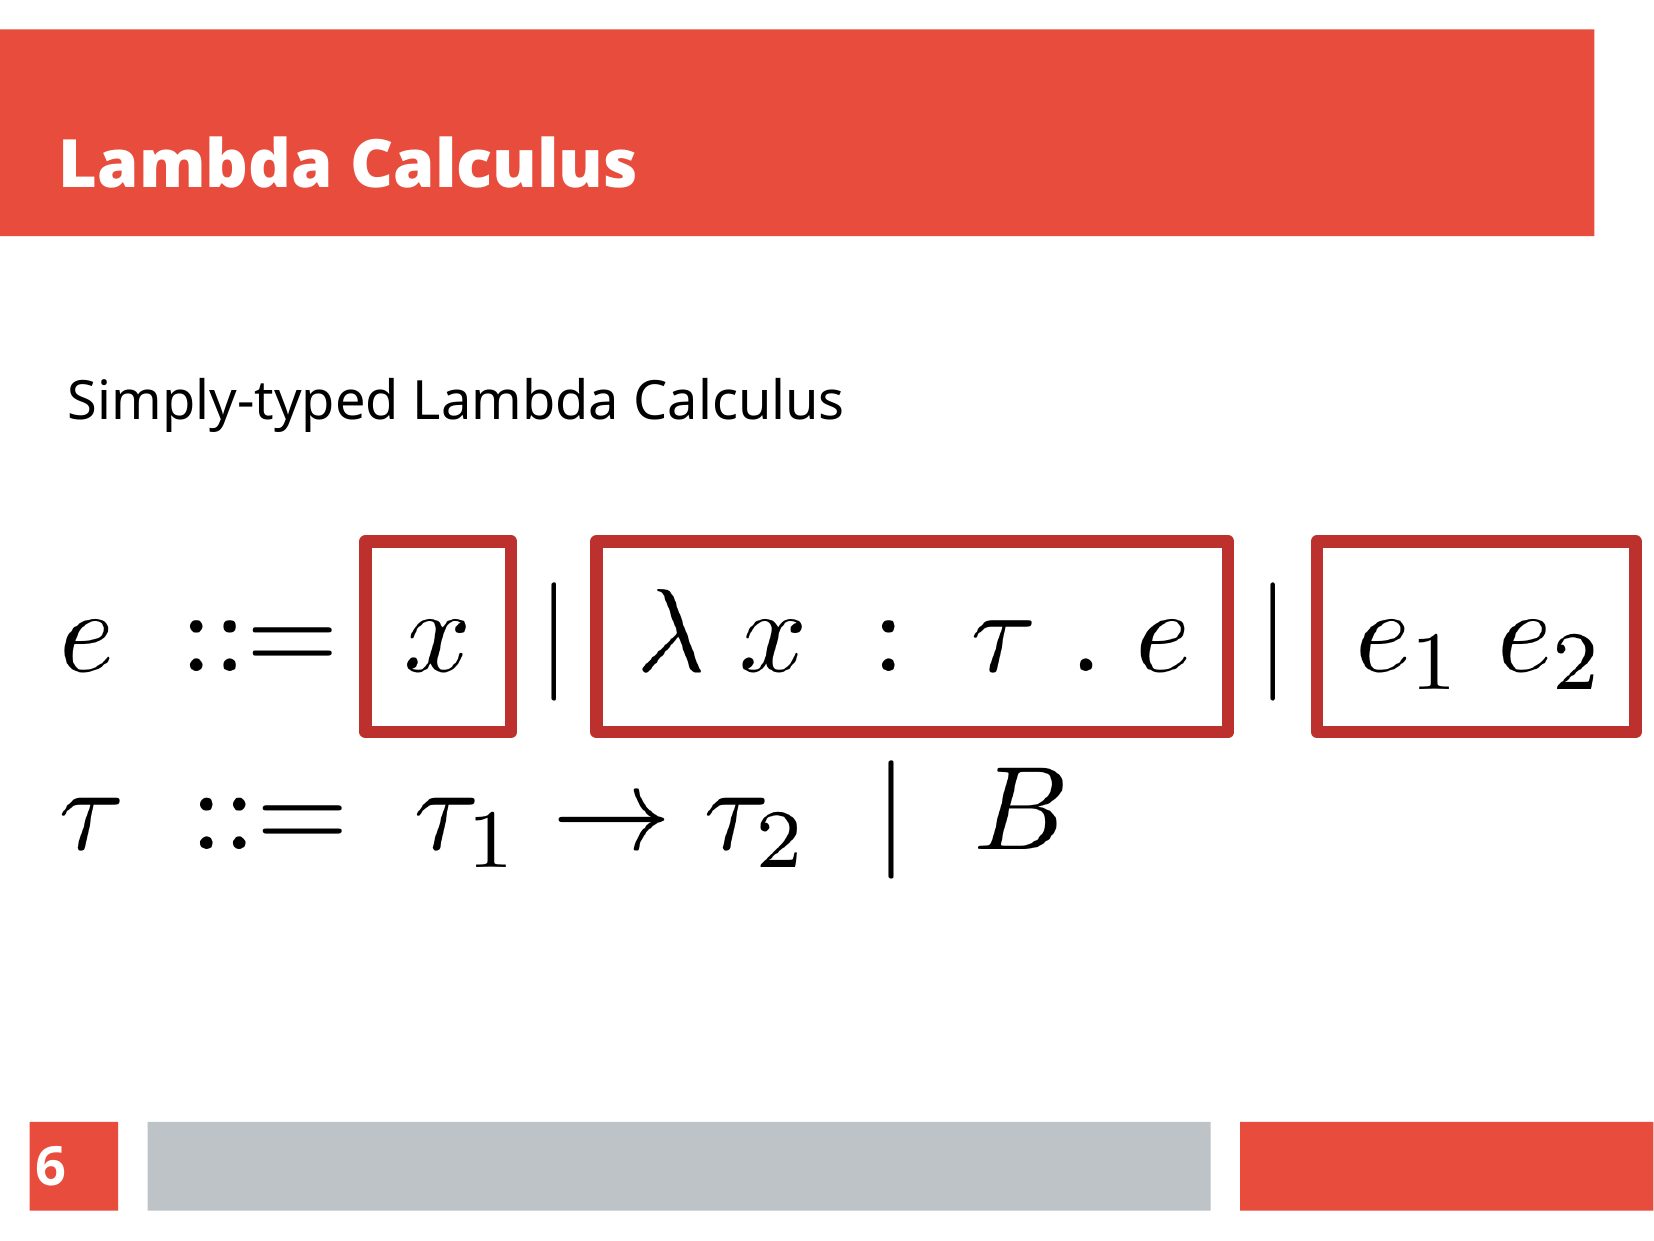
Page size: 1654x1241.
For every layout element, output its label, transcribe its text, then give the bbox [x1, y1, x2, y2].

title Lambda Calculus [59, 58, 1595, 207]
picture [0, 522, 1654, 939]
text_box Simply-typed Lambda Calculus [53, 354, 923, 433]
text_box 6 [20, 1119, 254, 1210]
